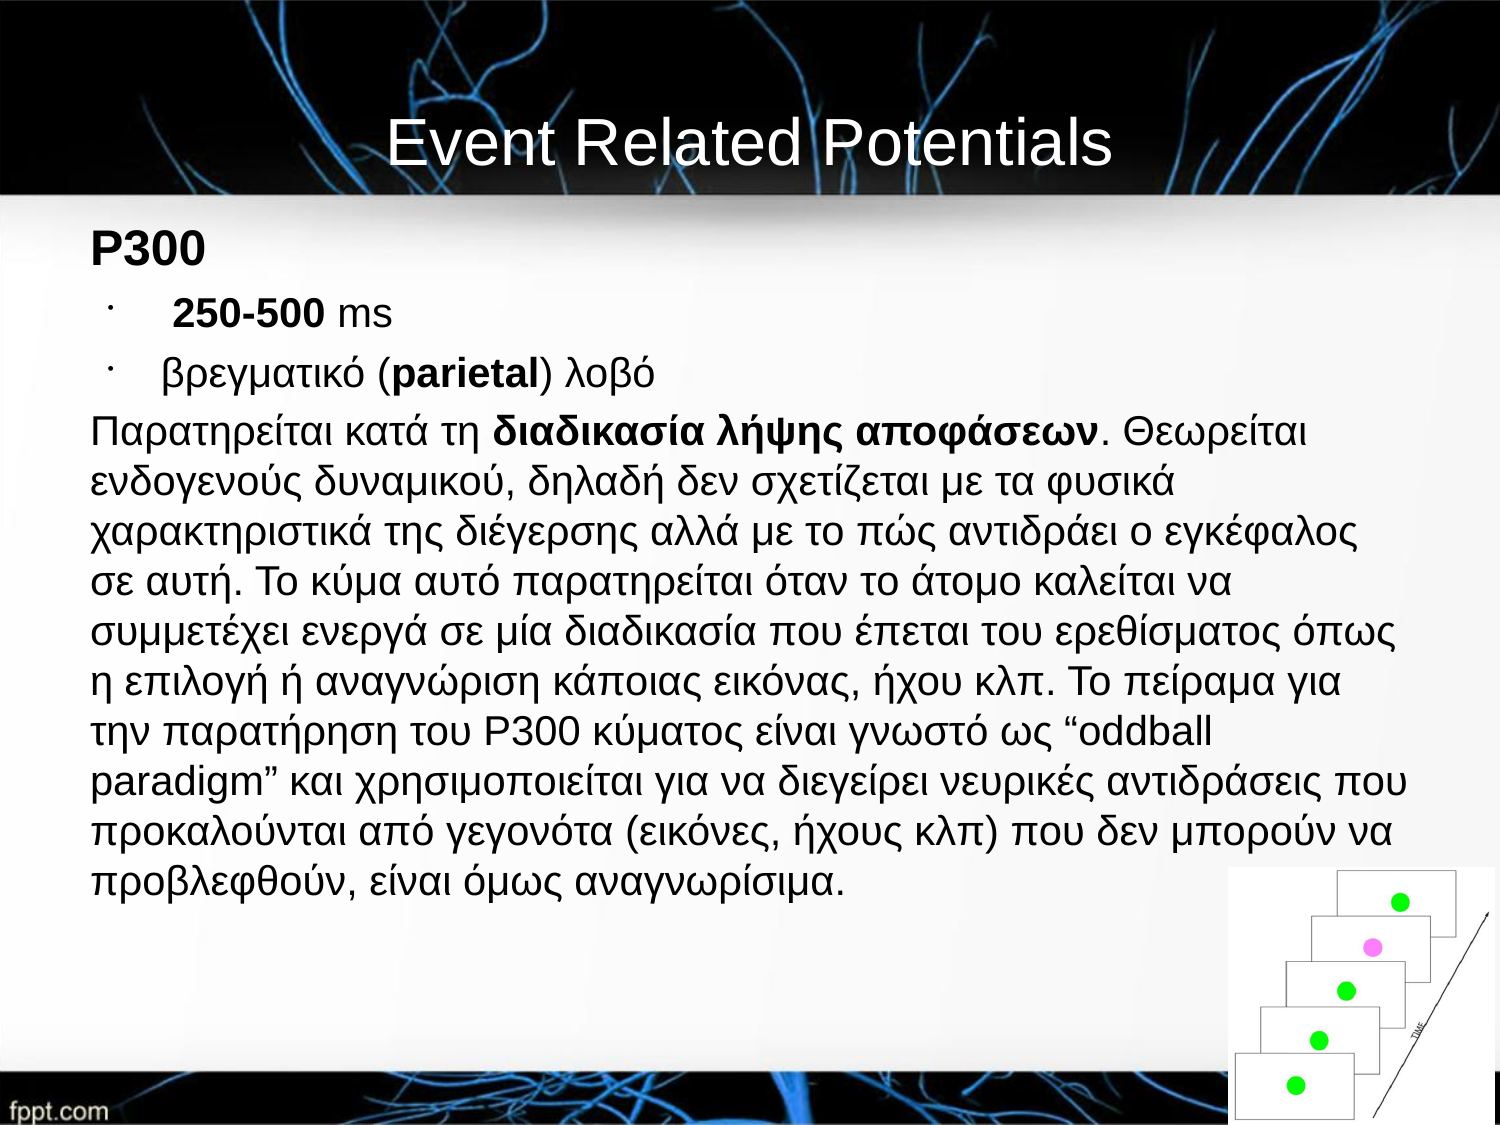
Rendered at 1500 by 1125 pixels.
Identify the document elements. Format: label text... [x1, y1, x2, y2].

picture [0, 0, 1500, 1125]
title Event Related Potentials [75, 45, 1425, 208]
list P300 250-500 ms βρεγματικό (parietal) λοβό Παρατηρείται κατά τη διαδικασία λήψης αποφάσεων. Θεωρείται ενδογενούς δυναμικού, δηλαδή δεν σχετίζεται με τα φυσικά χαρακτηριστικά της διέγερσης αλλά με το πώς αντιδράει ο εγκέφαλος σε αυτή. Το κύμα αυτό παρατηρείται όταν το άτομο καλείται να συμμετέχει ενεργά σε μία διαδικασία που έπεται του ερεθίσματος όπως η επιλογή ή αναγνώριση κάποιας εικόνας, ήχου κλπ. Το πείραμα για την παρατήρηση του Ρ300 κύματος είναι γνωστό ως “oddball paradigm” και χρησιμοποιείται για να διεγείρει νευρικές αντιδράσεις που προκαλούνται από γεγονότα (εικόνες, ήχους κλπ) που δεν μπορούν να προβλεφθούν, είναι όμως αναγνωρίσιμα. [75, 208, 1425, 951]
